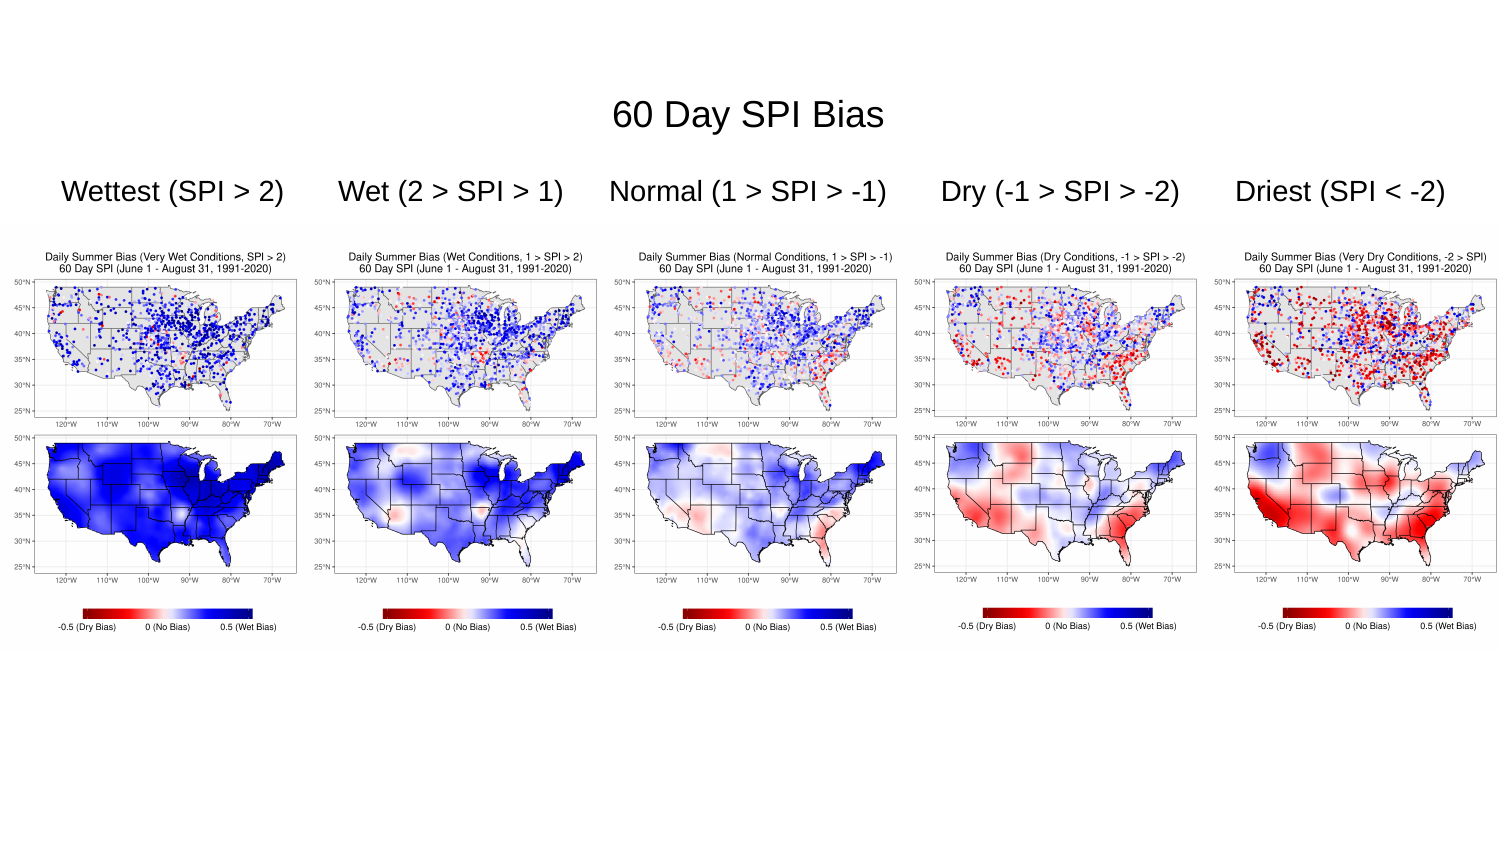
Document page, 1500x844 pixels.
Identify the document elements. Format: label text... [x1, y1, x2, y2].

text_box Wet (2 > SPI > 1) [323, 157, 594, 223]
text_box Dry (-1 > SPI > -2) [925, 157, 1197, 223]
text_box Normal (1 > SPI > -1) [594, 157, 925, 223]
text_box 60 Day SPI Bias [597, 74, 903, 150]
text_box Wettest (SPI > 2) [46, 157, 300, 223]
text_box Driest (SPI < -2) [1219, 157, 1474, 223]
picture [0, 223, 1500, 653]
